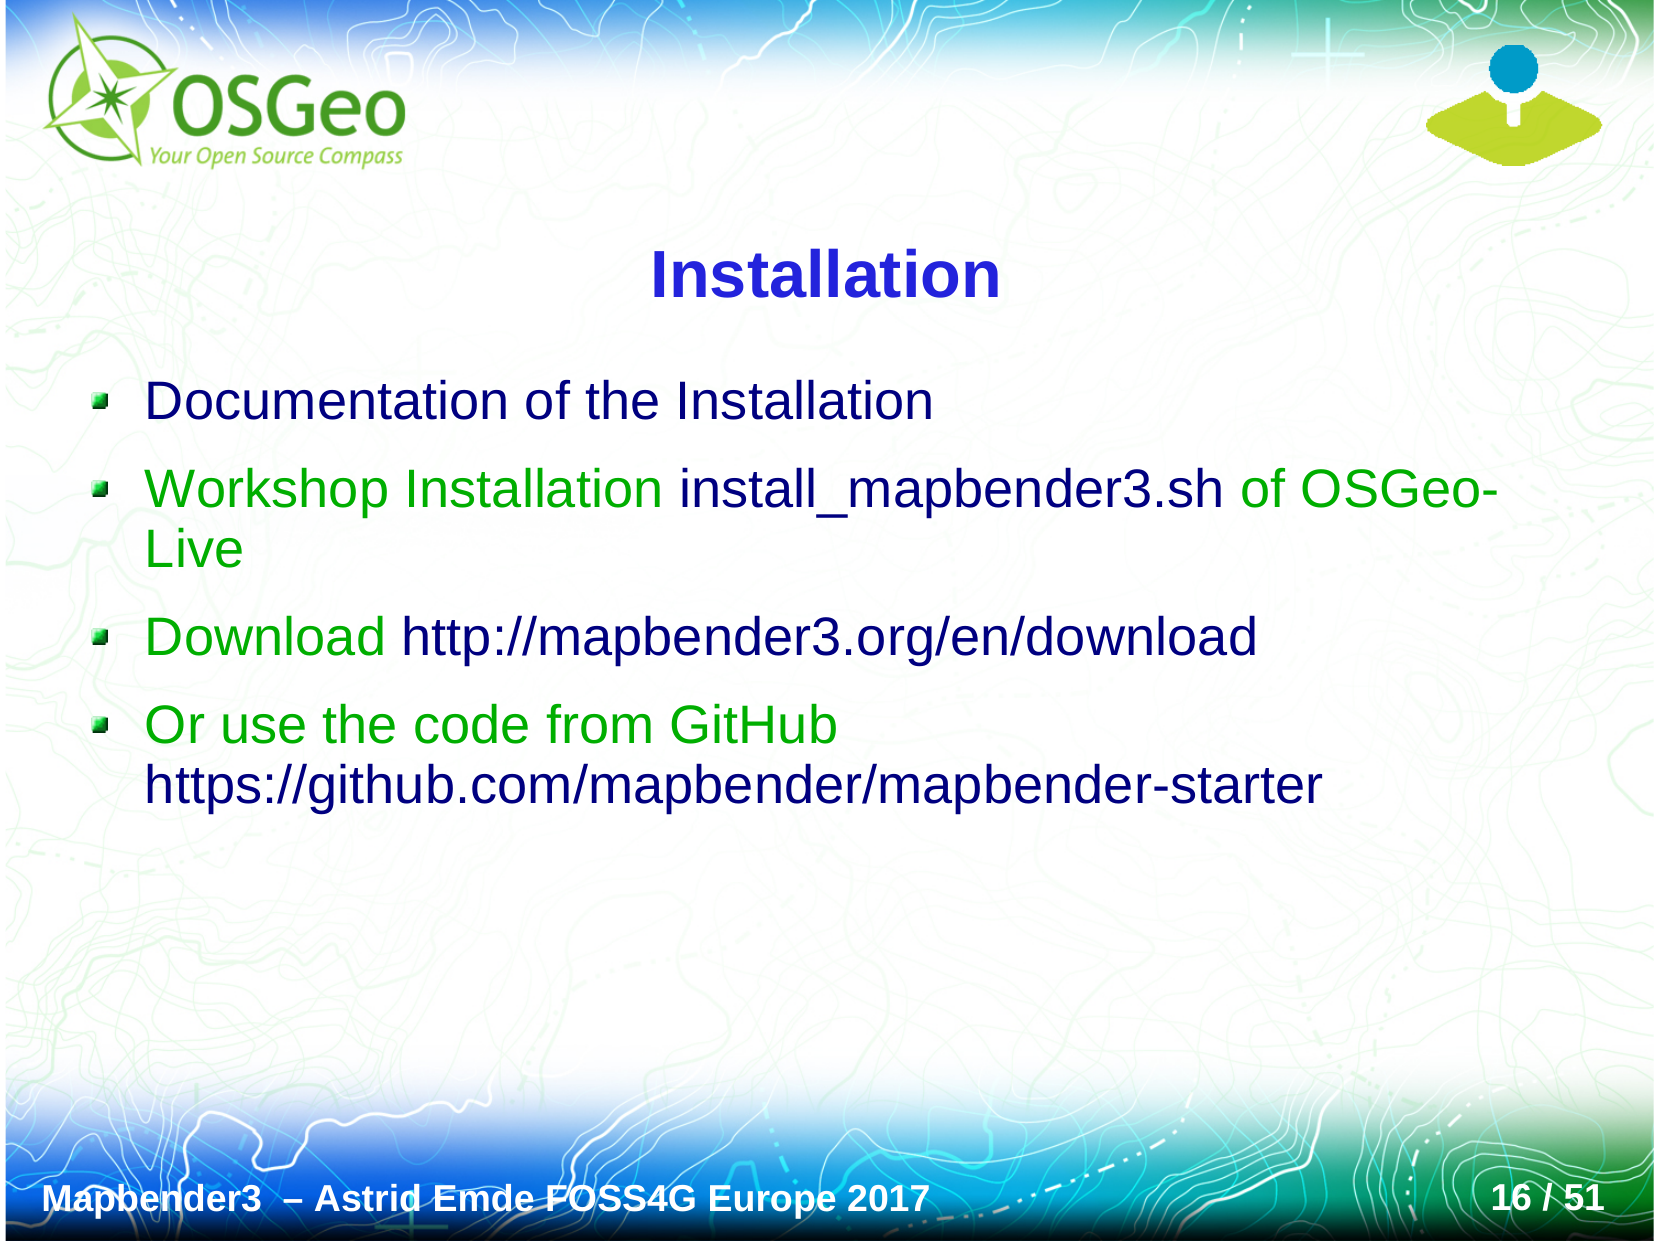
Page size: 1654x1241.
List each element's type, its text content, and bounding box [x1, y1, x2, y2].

list Documentation of the Installation Workshop Installation install_mapbender3.sh of OSGeo-Live Download http://mapbender3.org/en/download Or use the code from GitHubhttps://github.com/mapbender/mapbender-starter [74, 370, 1563, 1174]
picture [5, 0, 1654, 1241]
title Installation [82, 200, 1571, 349]
